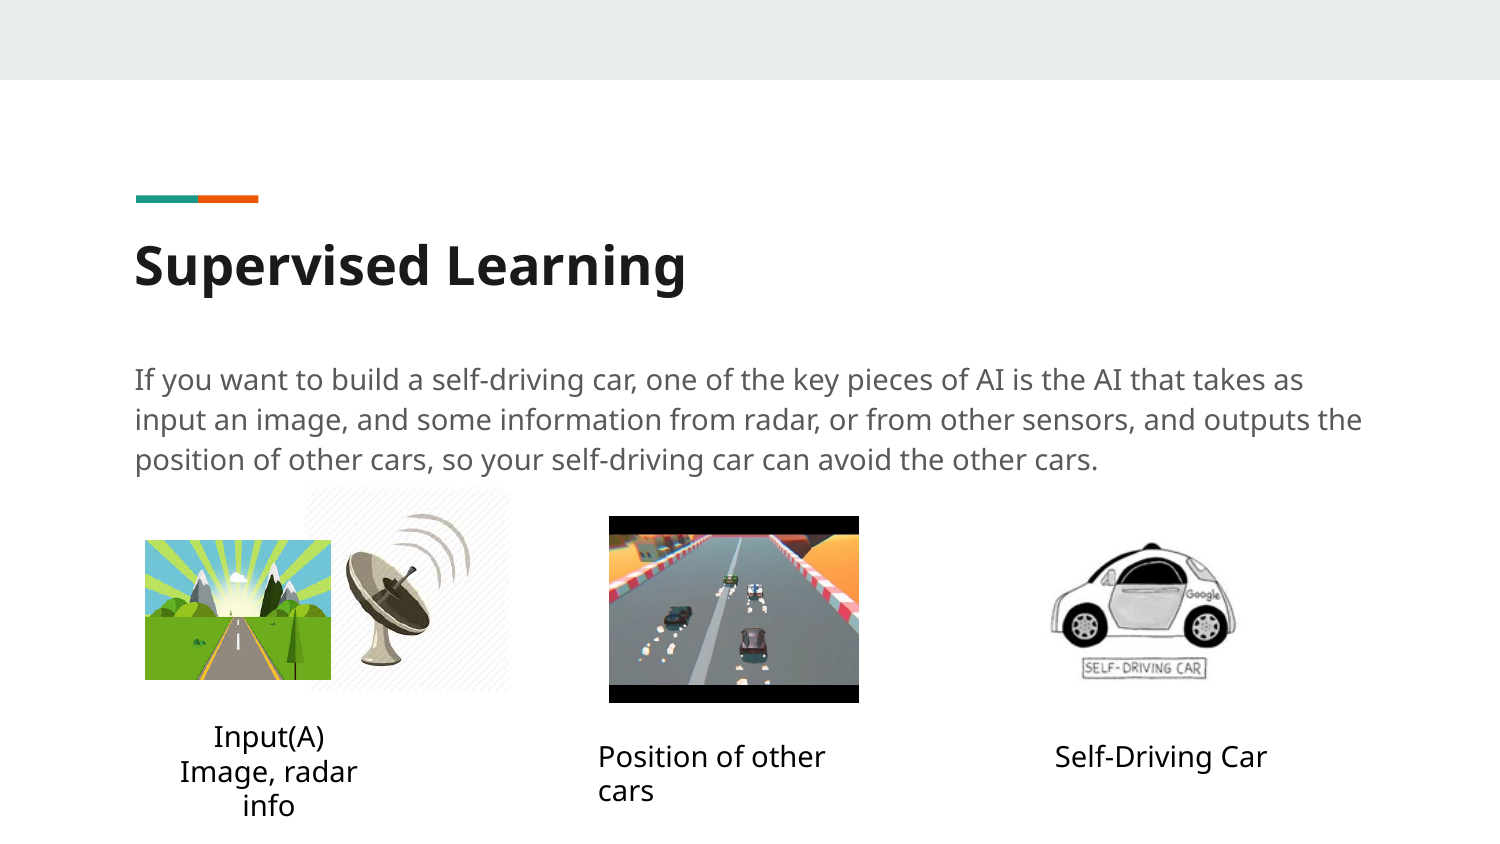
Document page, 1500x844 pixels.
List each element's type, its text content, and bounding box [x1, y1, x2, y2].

picture [145, 486, 511, 693]
list If you want to build a self-driving car, one of the key pieces of AI is the AI that takes as input an image, and some information from radar, or from other sensors, and outputs the position of other cars, so your self-driving car can avoid the other cars. [119, 341, 1381, 822]
title Supervised Learning [119, 216, 1381, 305]
picture [609, 516, 859, 703]
text_box Position of other cars [582, 722, 885, 825]
text_box Self-Driving Car [1039, 722, 1305, 791]
text_box Input(A) Image, radar info [144, 702, 394, 791]
